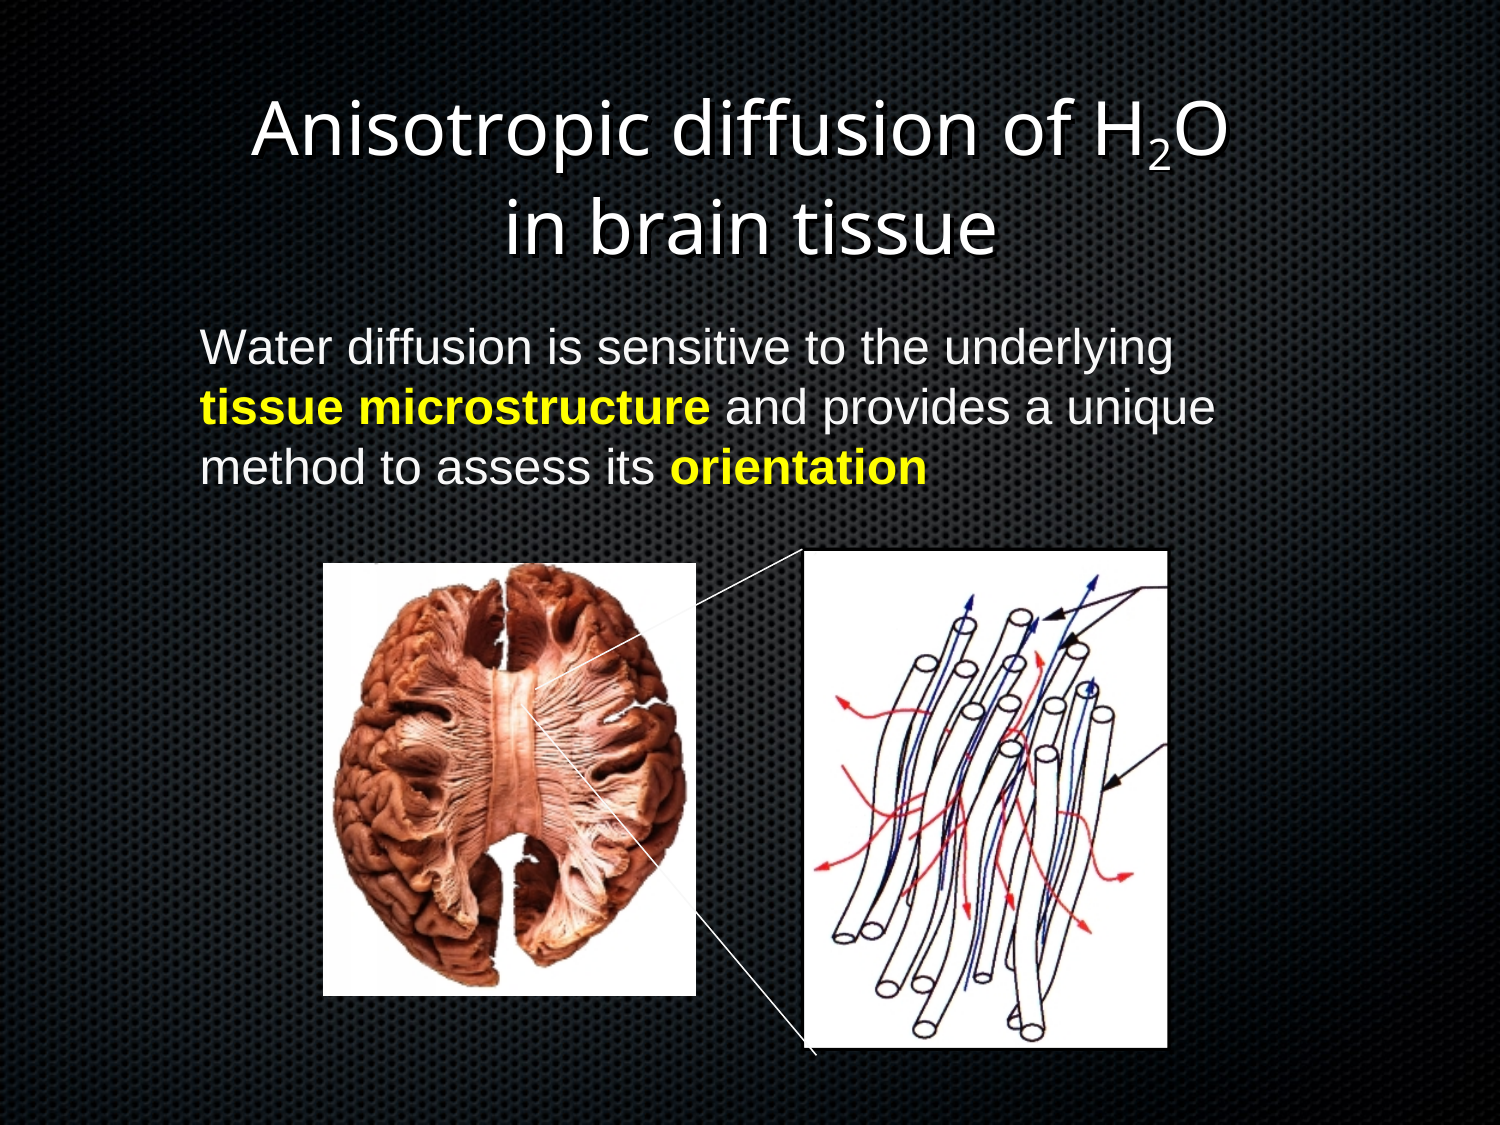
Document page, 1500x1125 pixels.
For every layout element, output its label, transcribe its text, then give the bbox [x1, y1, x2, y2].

picture [0, 0, 1500, 1125]
text_box Water diffusion is sensitive to the underlying tissue microstructure and provides a unique method to assess its orientation [190, 314, 1288, 485]
title Anisotropic diffusion of H2O in brain tissue [11, 36, 1500, 278]
